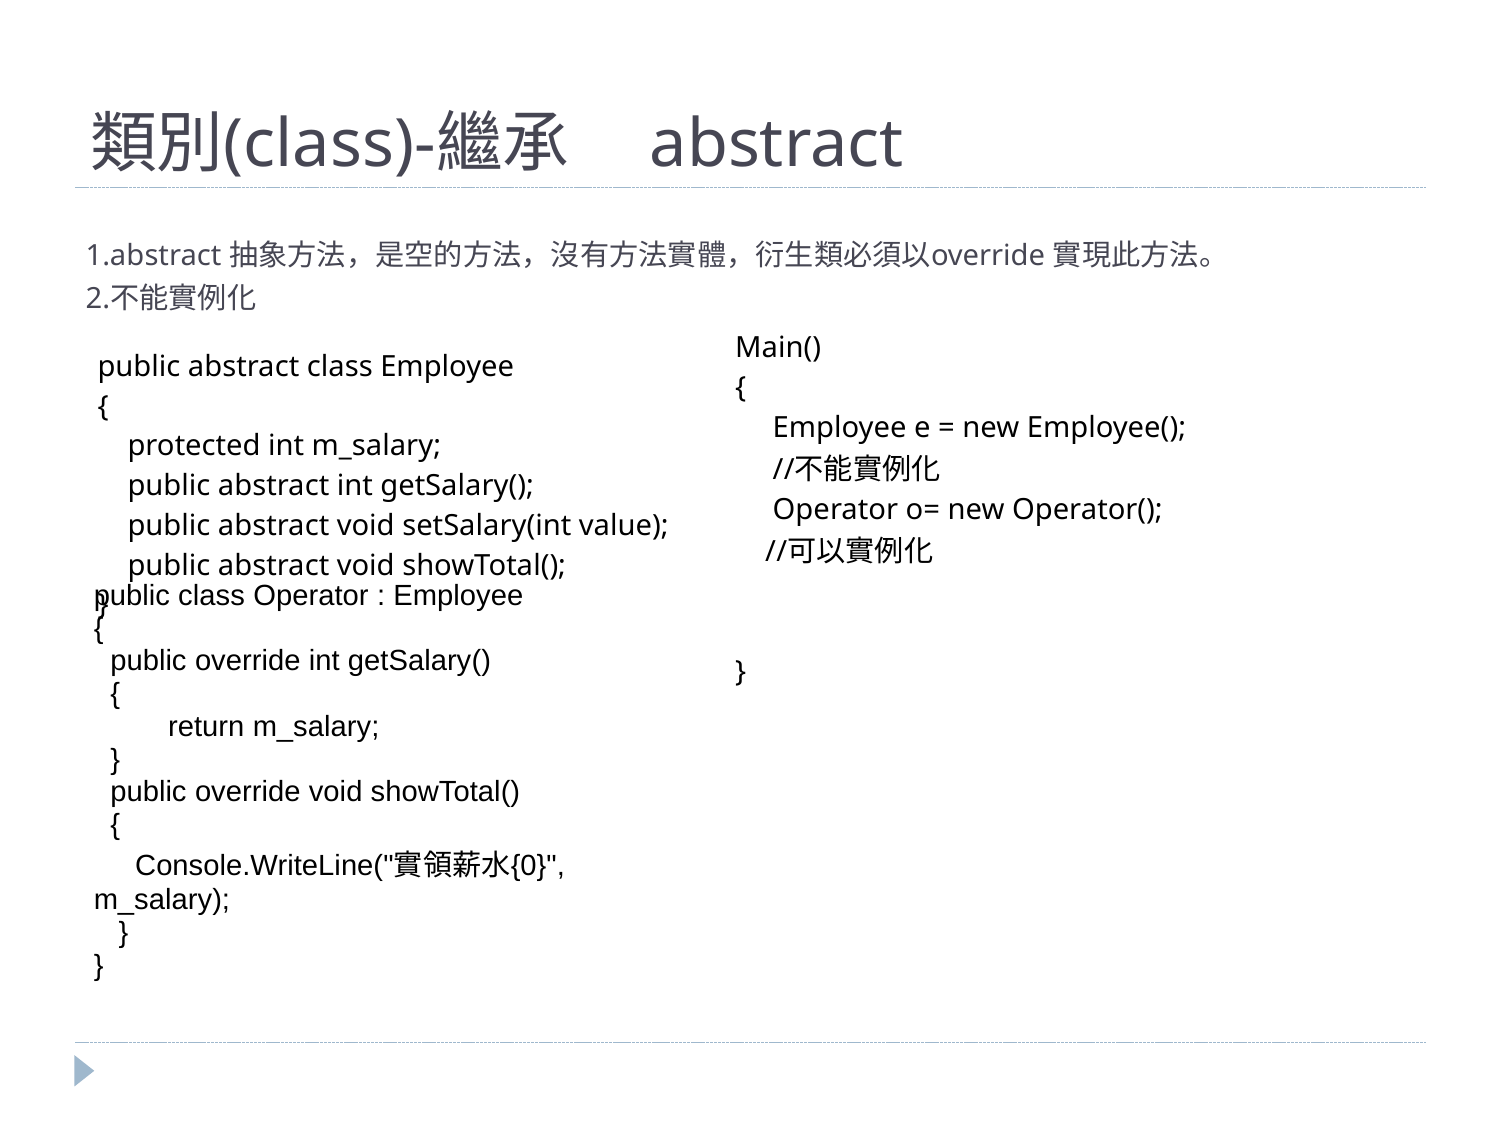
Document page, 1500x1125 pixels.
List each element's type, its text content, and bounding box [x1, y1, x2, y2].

text_box Main() { Employee e = new Employee(); //不能實例化 Operator o= new Operator(); //可以實例化 } [720, 318, 1335, 980]
text_box 1.abstract 抽象方法，是空的方法，沒有方法實體，衍生類必須以override 實現此方法。 2.不能實例化 [70, 224, 1418, 886]
text_box public abstract class Employee { protected int m_salary; public abstract int getSalary(); public abstract void setSalary(int value); public abstract void showTotal(); } [75, 337, 690, 999]
text_box public class Operator : Employee { public override int getSalary() { return m_salary; } public override void showTotal() { Console.WriteLine("實領薪水{0}", m_salary); } } [79, 571, 720, 944]
title 類別(class)-繼承 abstract [75, 25, 1426, 188]
